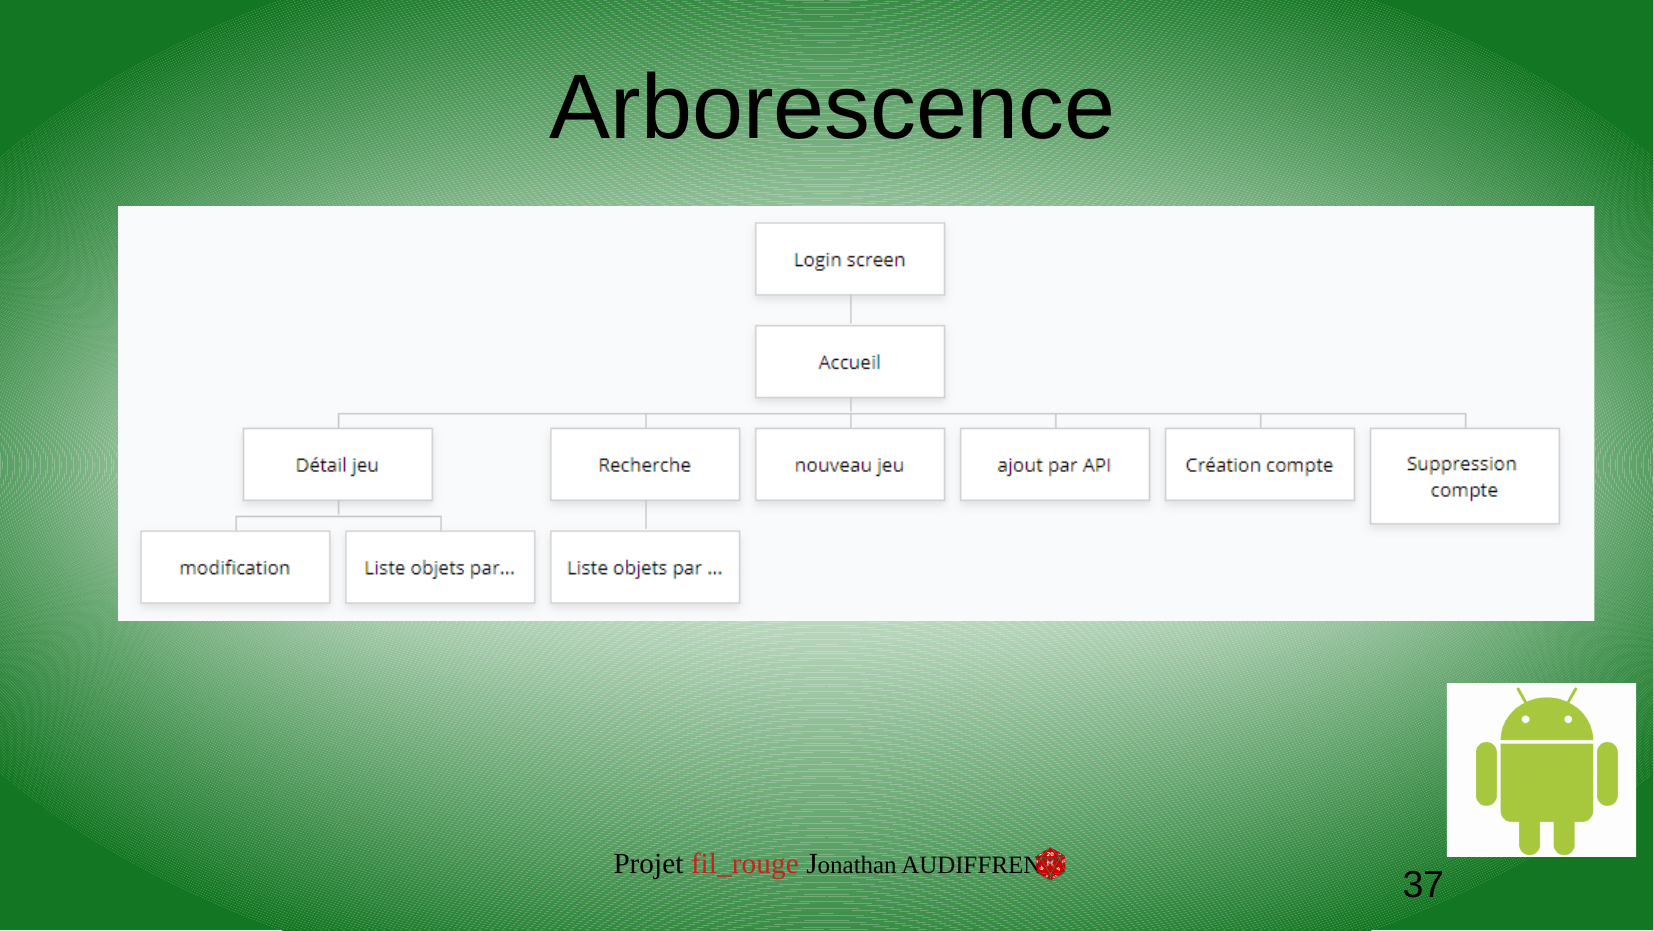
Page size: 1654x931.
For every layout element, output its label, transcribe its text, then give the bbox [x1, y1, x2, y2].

title Arborescence [88, 29, 1577, 185]
picture [118, 206, 1595, 621]
picture [1446, 683, 1637, 857]
picture [1033, 847, 1067, 881]
